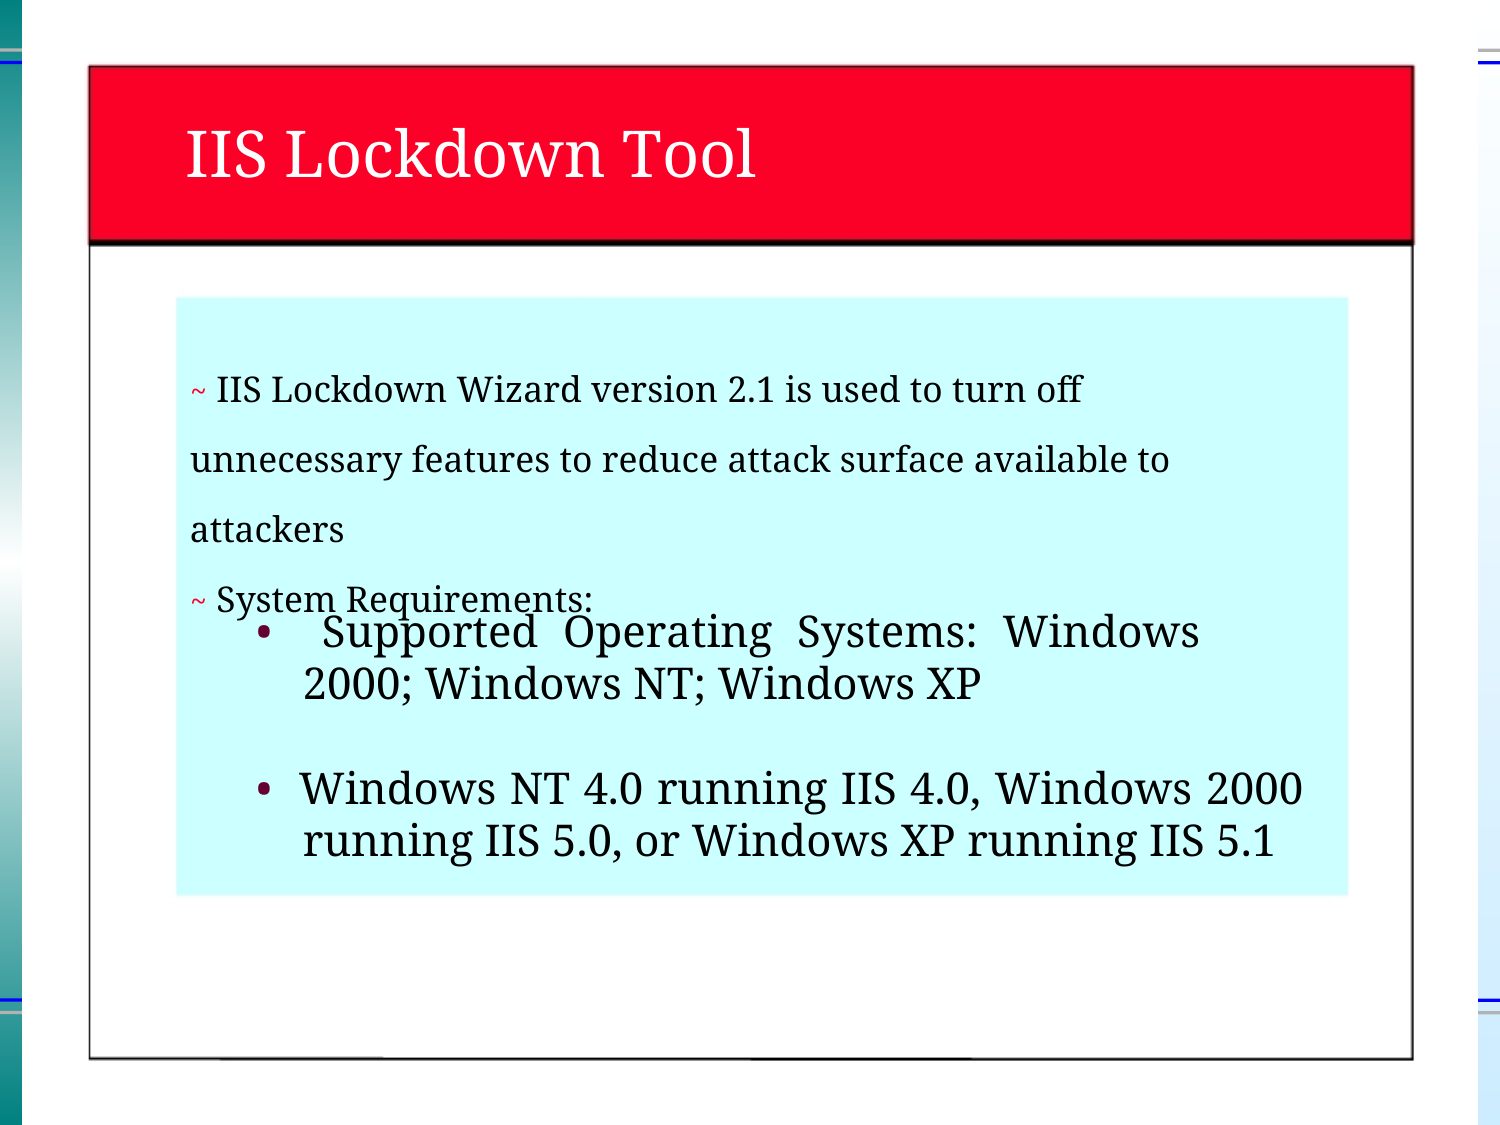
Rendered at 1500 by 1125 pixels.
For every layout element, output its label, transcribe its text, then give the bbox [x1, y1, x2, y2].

text_box • Supported Operating Systems: Windows 2000; Windows NT; Windows XP [255, 596, 1216, 717]
text_box • Windows NT 4.0 running IIS 4.0, Windows 2000 running IIS 5.0, or Windows XP running IIS 5.1 [256, 753, 1319, 874]
picture [22, 0, 1500, 1125]
text_box ~ IIS Lockdown Wizard version 2.1 is used to turn off unnecessary features to reduce attack surface available to attackers ~ System Requirements: [189, 331, 1298, 628]
text_box IIS Lockdown Tool [185, 116, 789, 199]
